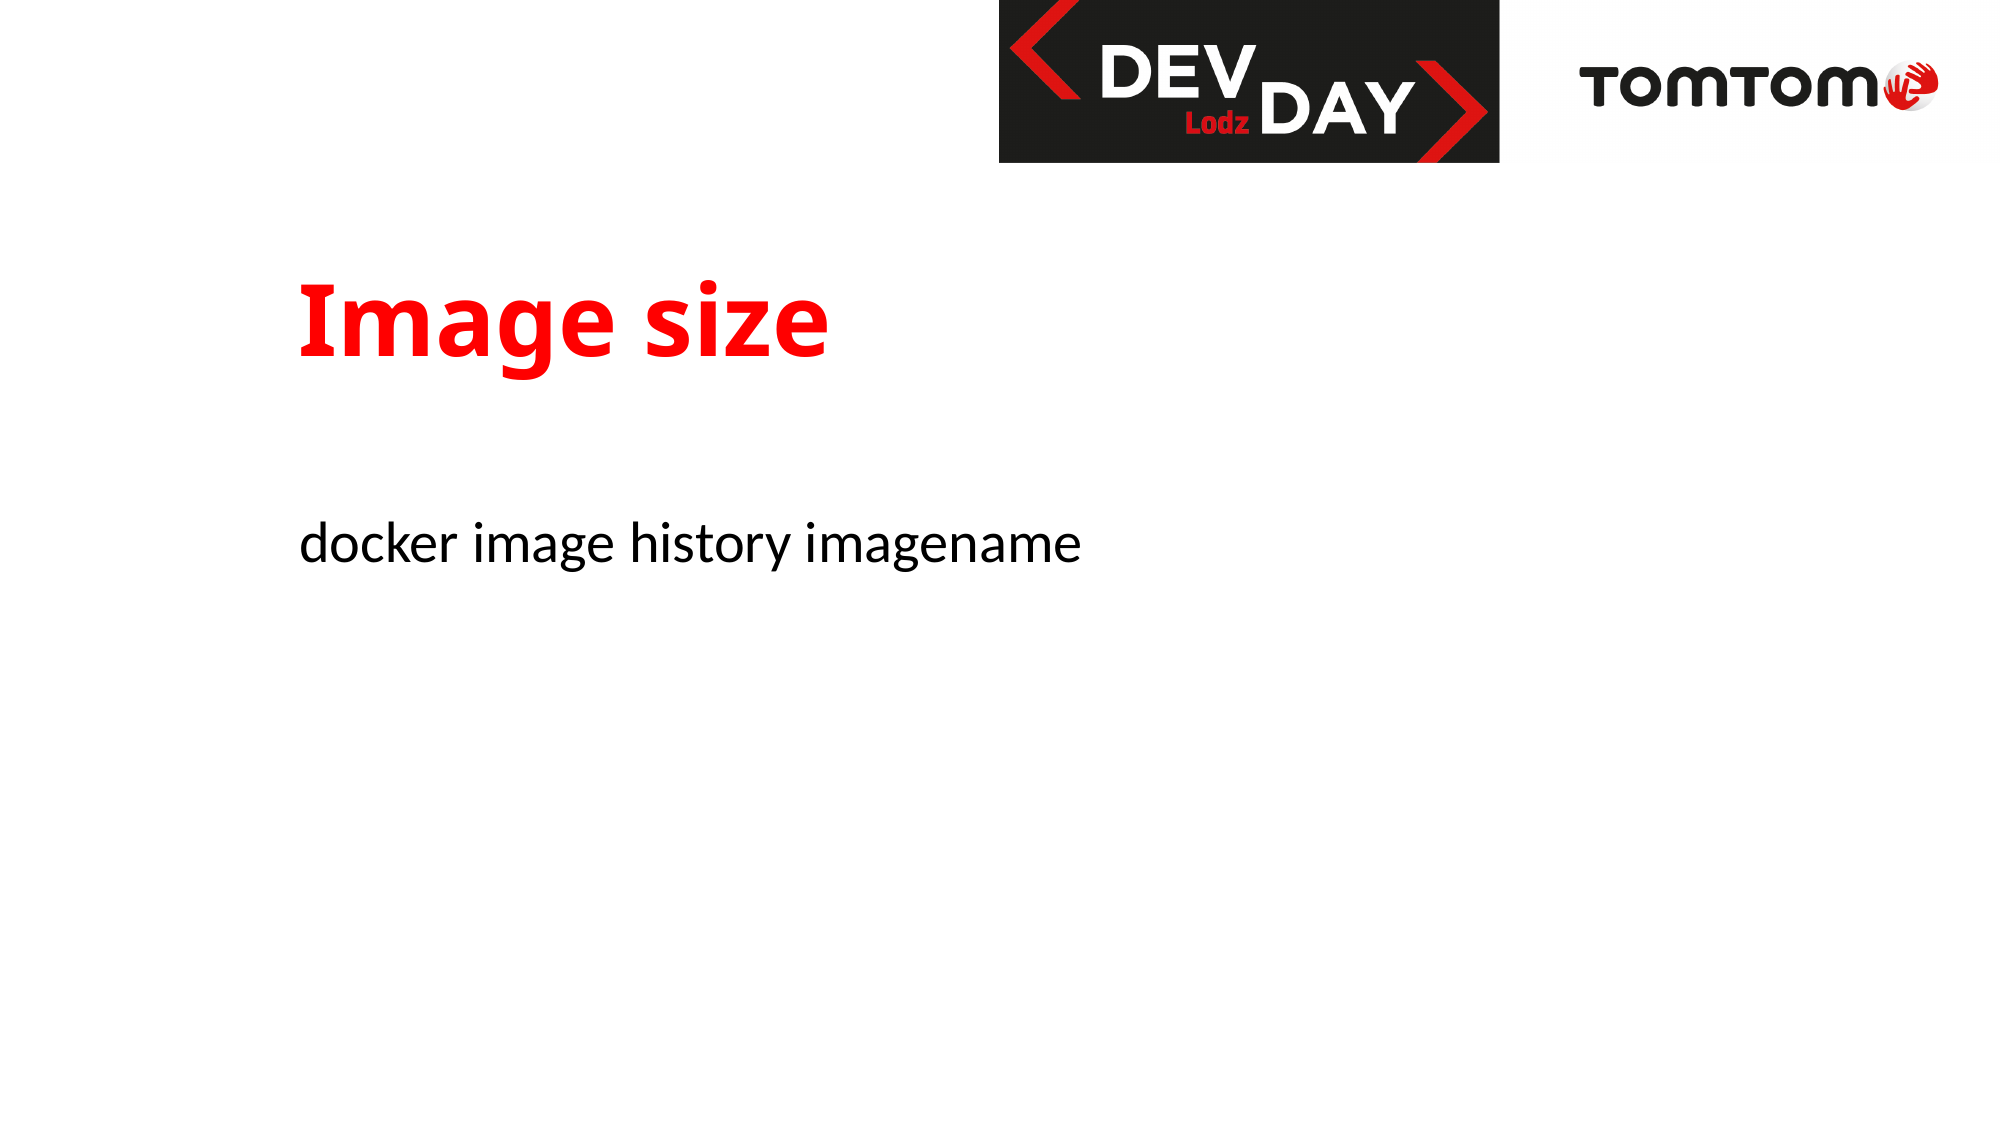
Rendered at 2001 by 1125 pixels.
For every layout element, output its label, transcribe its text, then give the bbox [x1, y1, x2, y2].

text_box docker image history imagename [284, 437, 1718, 582]
picture [999, 0, 2000, 164]
text_box Image size [283, 249, 1717, 385]
